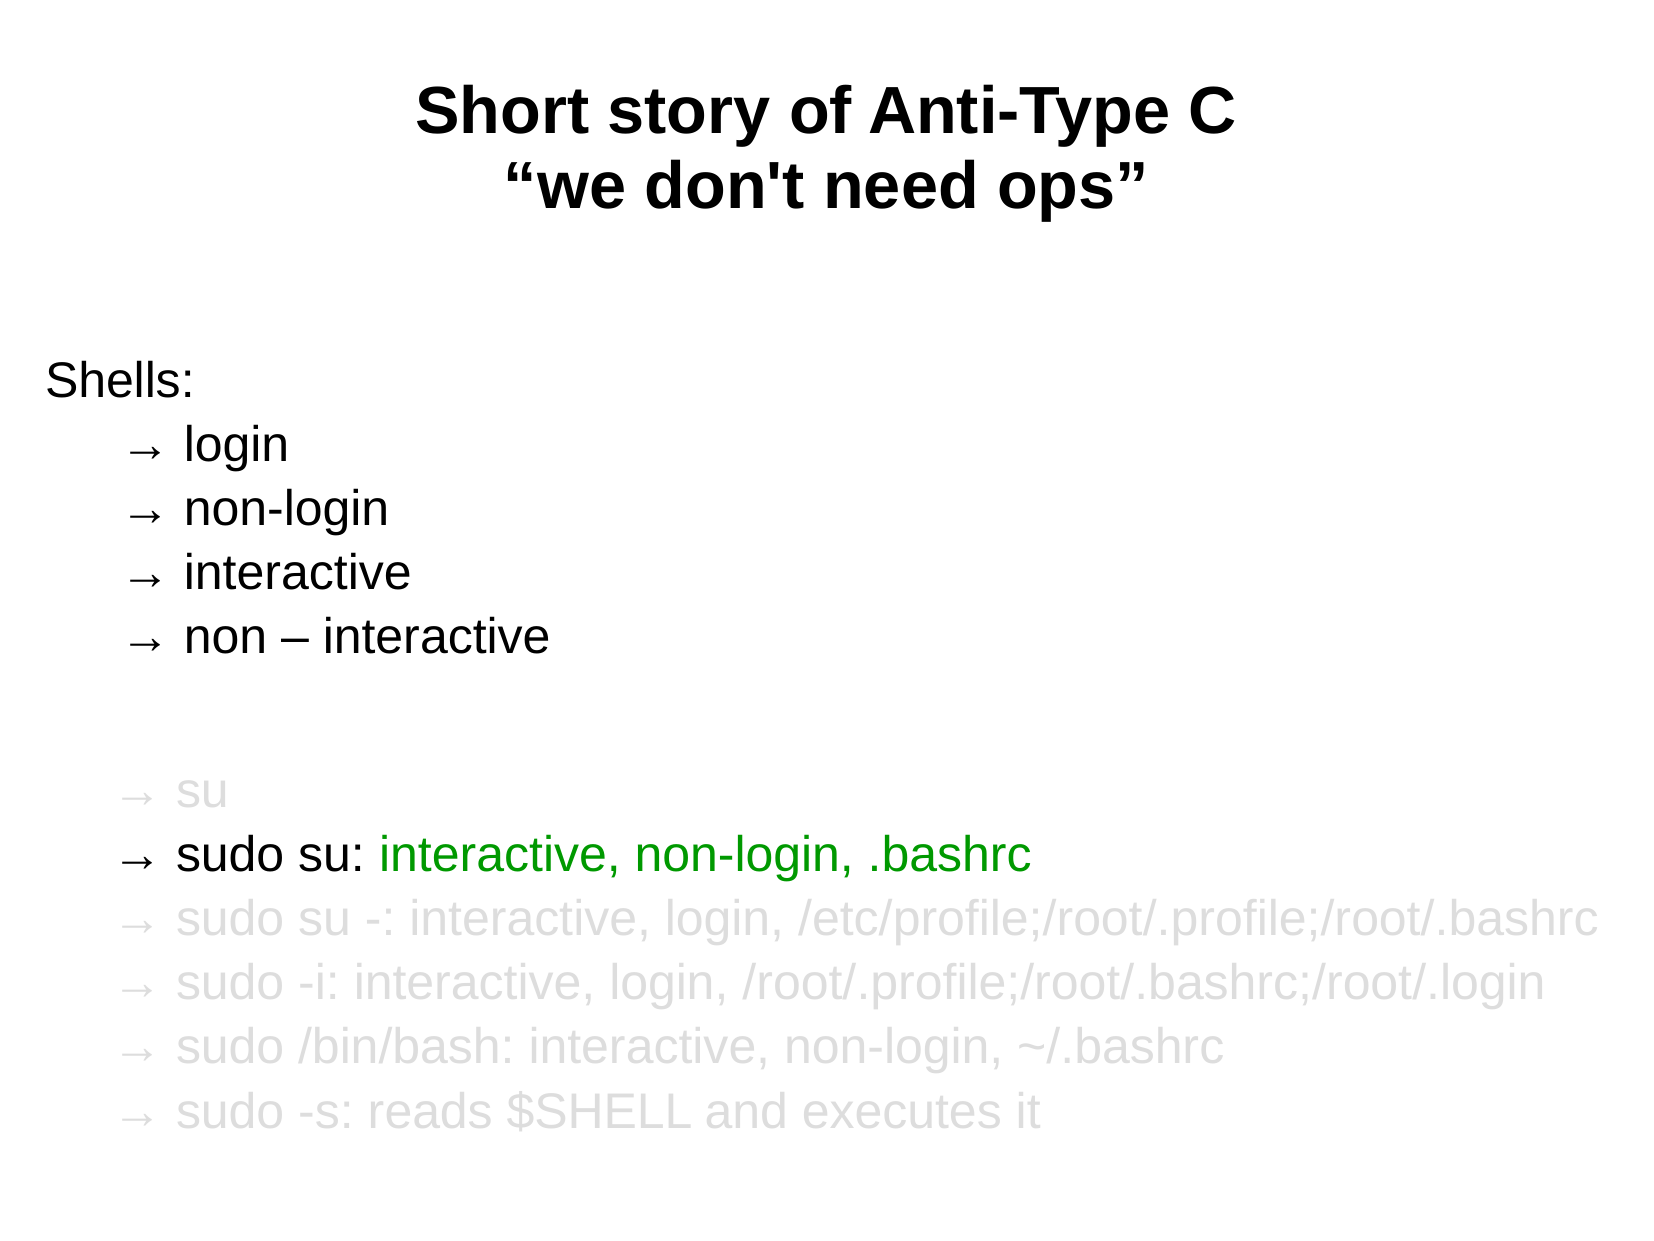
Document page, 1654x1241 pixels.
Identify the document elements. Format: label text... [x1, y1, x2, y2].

subtitle Short story of Anti-Type C “we don't need ops” [82, 0, 1571, 336]
text_box Shells: → login → non-login → interactive → non – interactive [30, 336, 1654, 856]
text_box → su → sudo su: interactive, non-login, .bashrc → sudo su -: interactive, login, /etc/profile;/root/.profile;/root/.bashrc → sudo -i: interactive, login, /root/.profile;/root/.bashrc;/root/.login → sudo /bin/bash: interactive, non-login, ~/.bashrc → sudo -s: reads $SHELL and executes it [97, 746, 1615, 1138]
